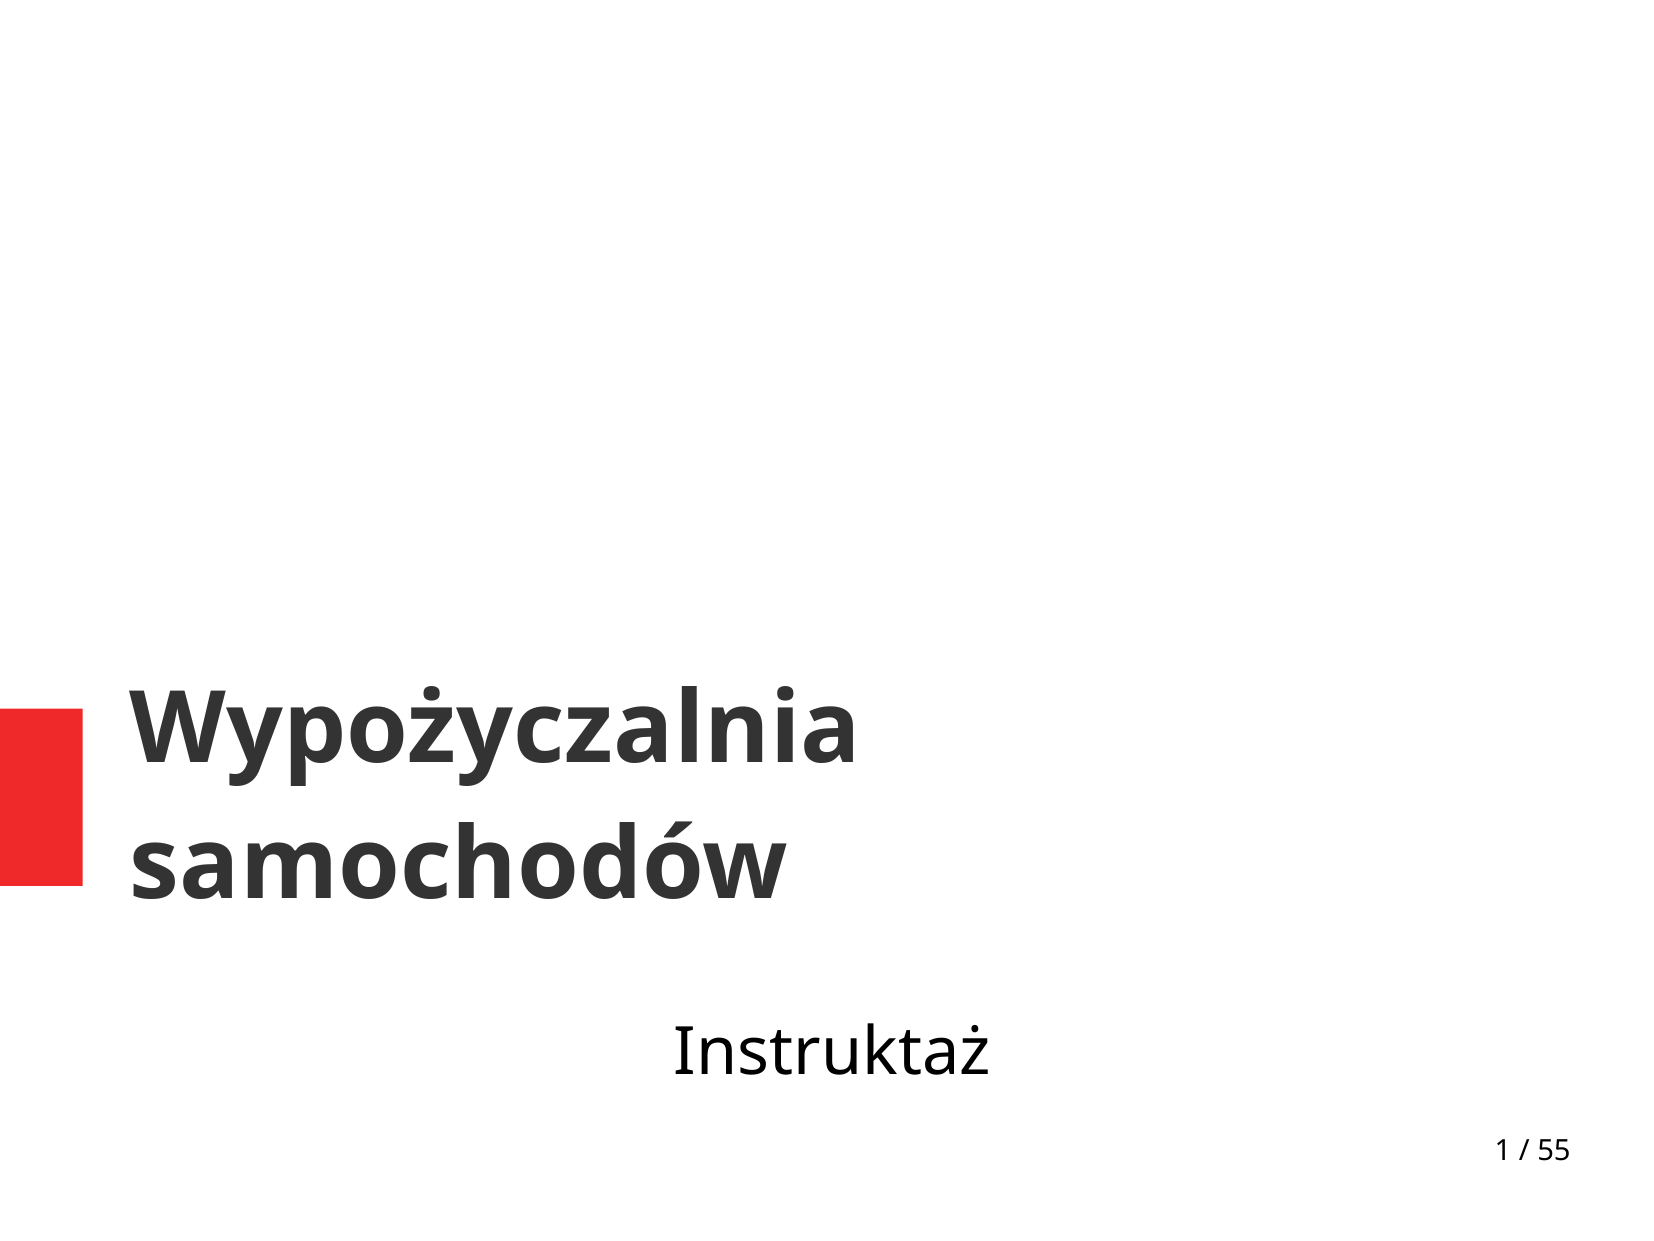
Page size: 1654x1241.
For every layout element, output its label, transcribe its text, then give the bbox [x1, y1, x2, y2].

subtitle Instruktaż [129, 968, 1536, 1130]
title Wypożyczalnia samochodów [129, 655, 1536, 928]
